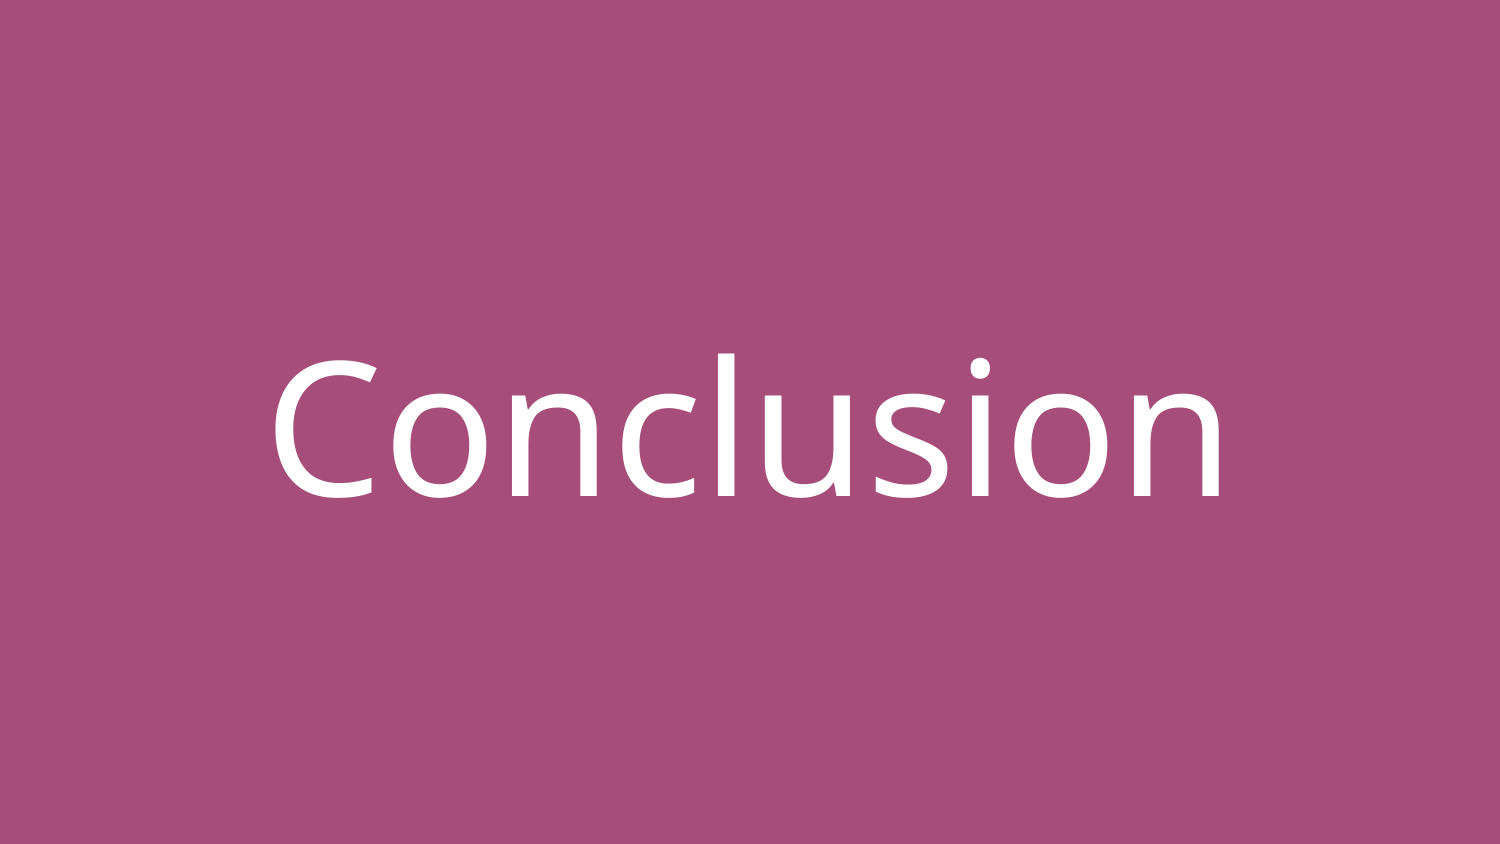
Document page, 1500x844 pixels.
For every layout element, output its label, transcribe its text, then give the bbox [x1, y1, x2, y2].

title Conclusion [51, 352, 1449, 491]
